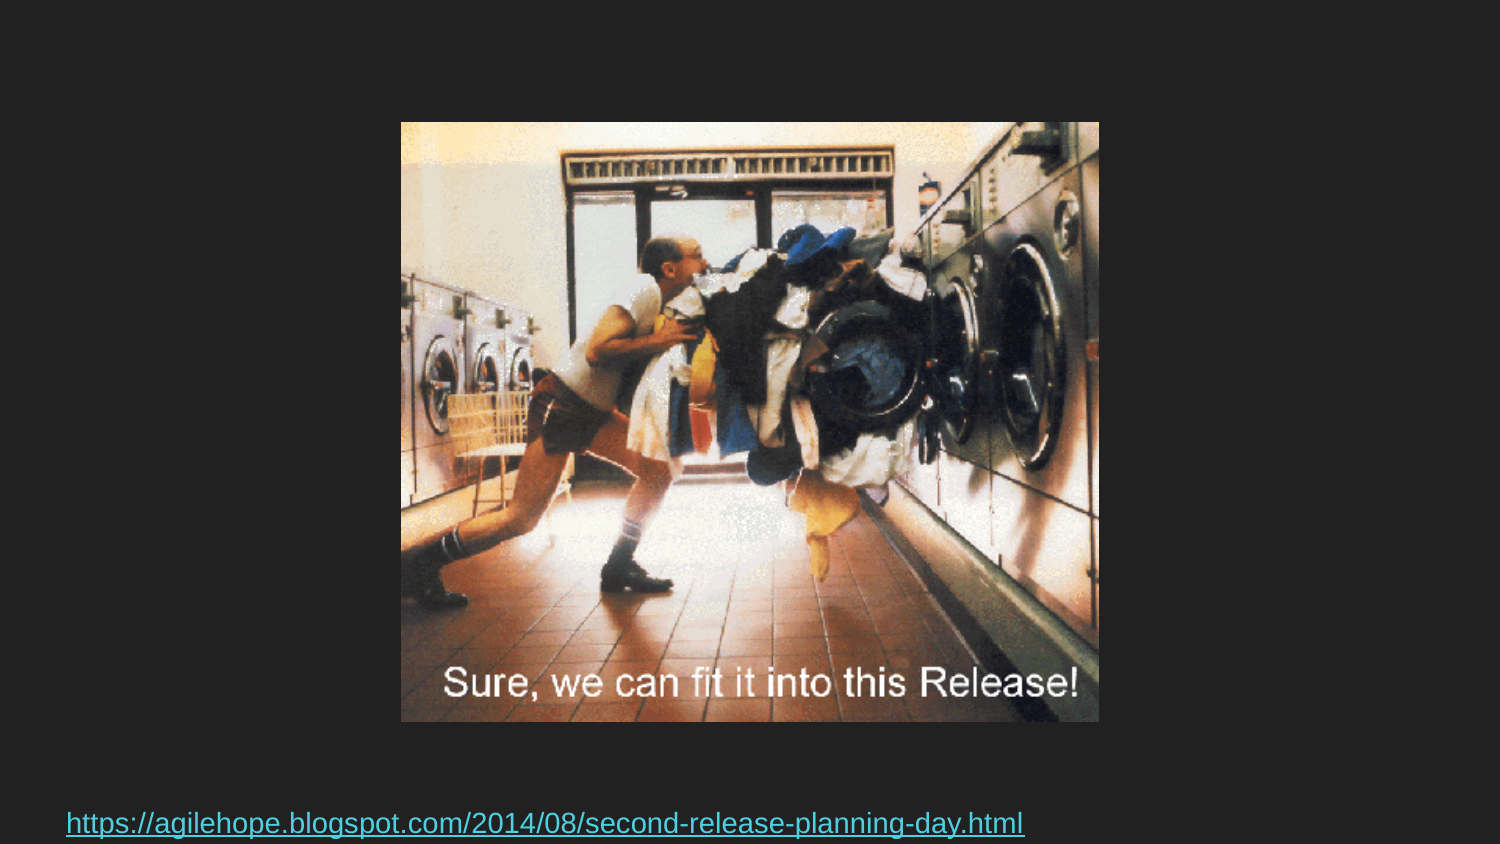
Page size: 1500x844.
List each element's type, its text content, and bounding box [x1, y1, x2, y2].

picture [401, 122, 1099, 722]
list https://agilehope.blogspot.com/2014/08/second-release-planning-day.html [51, 743, 1098, 844]
